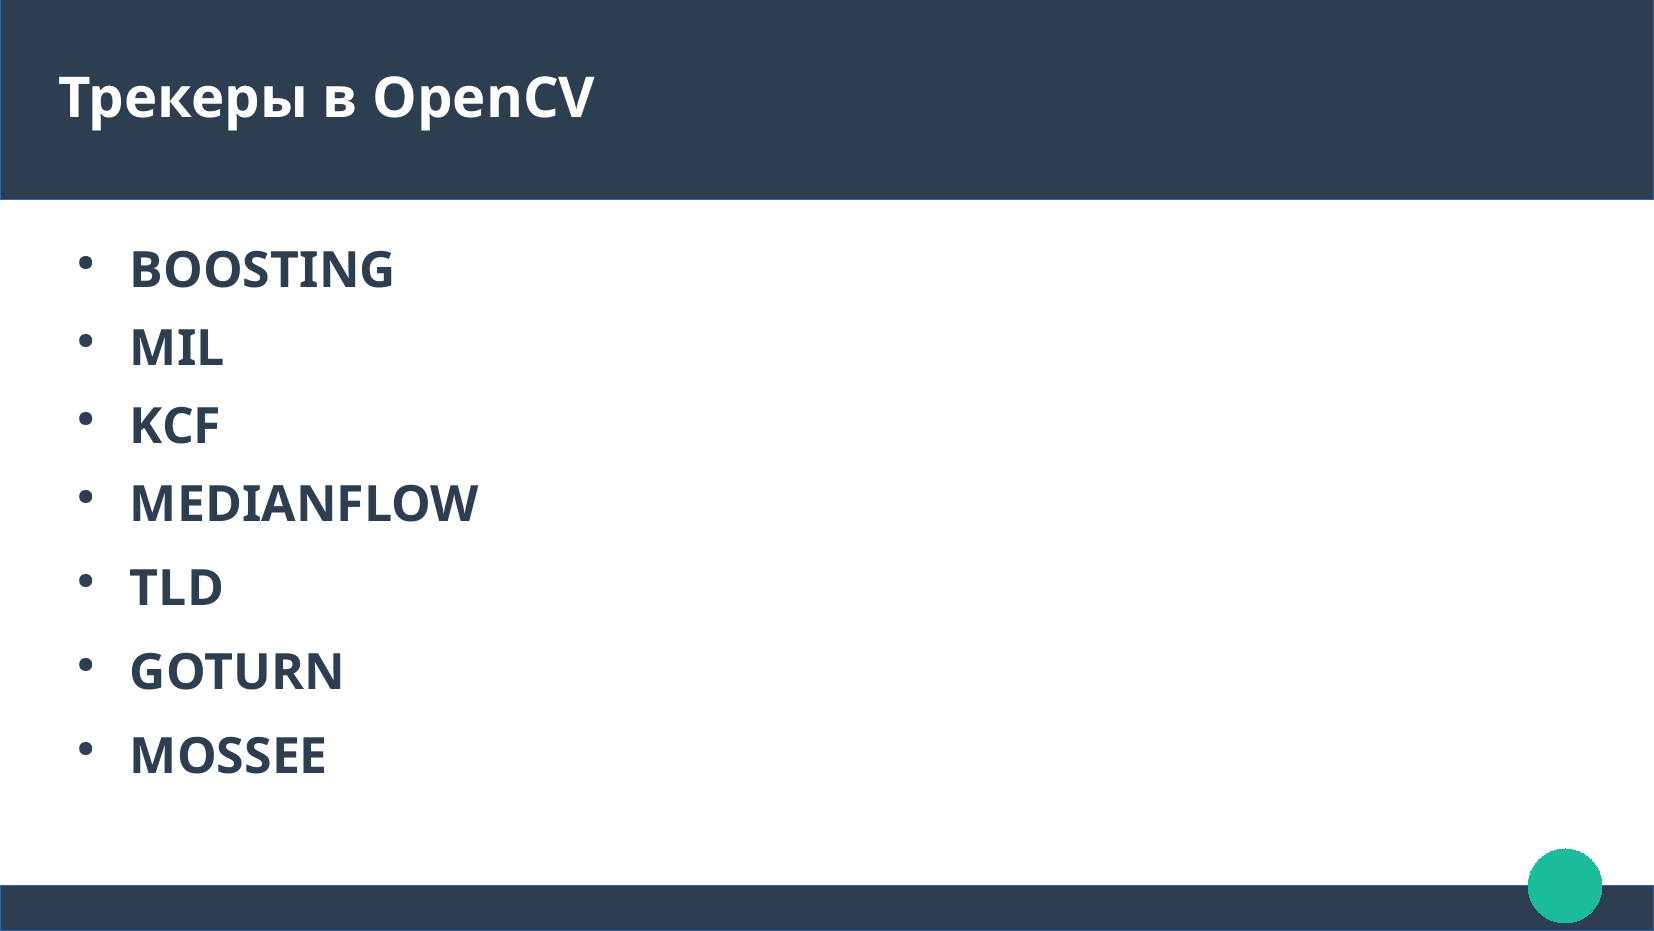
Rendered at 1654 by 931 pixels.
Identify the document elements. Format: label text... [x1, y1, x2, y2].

list BOOSTING MIL KCF MEDIANFLOW TLD GOTURN MOSSEE [59, 243, 1595, 864]
title Трекеры в OpenCV [59, 37, 1595, 155]
